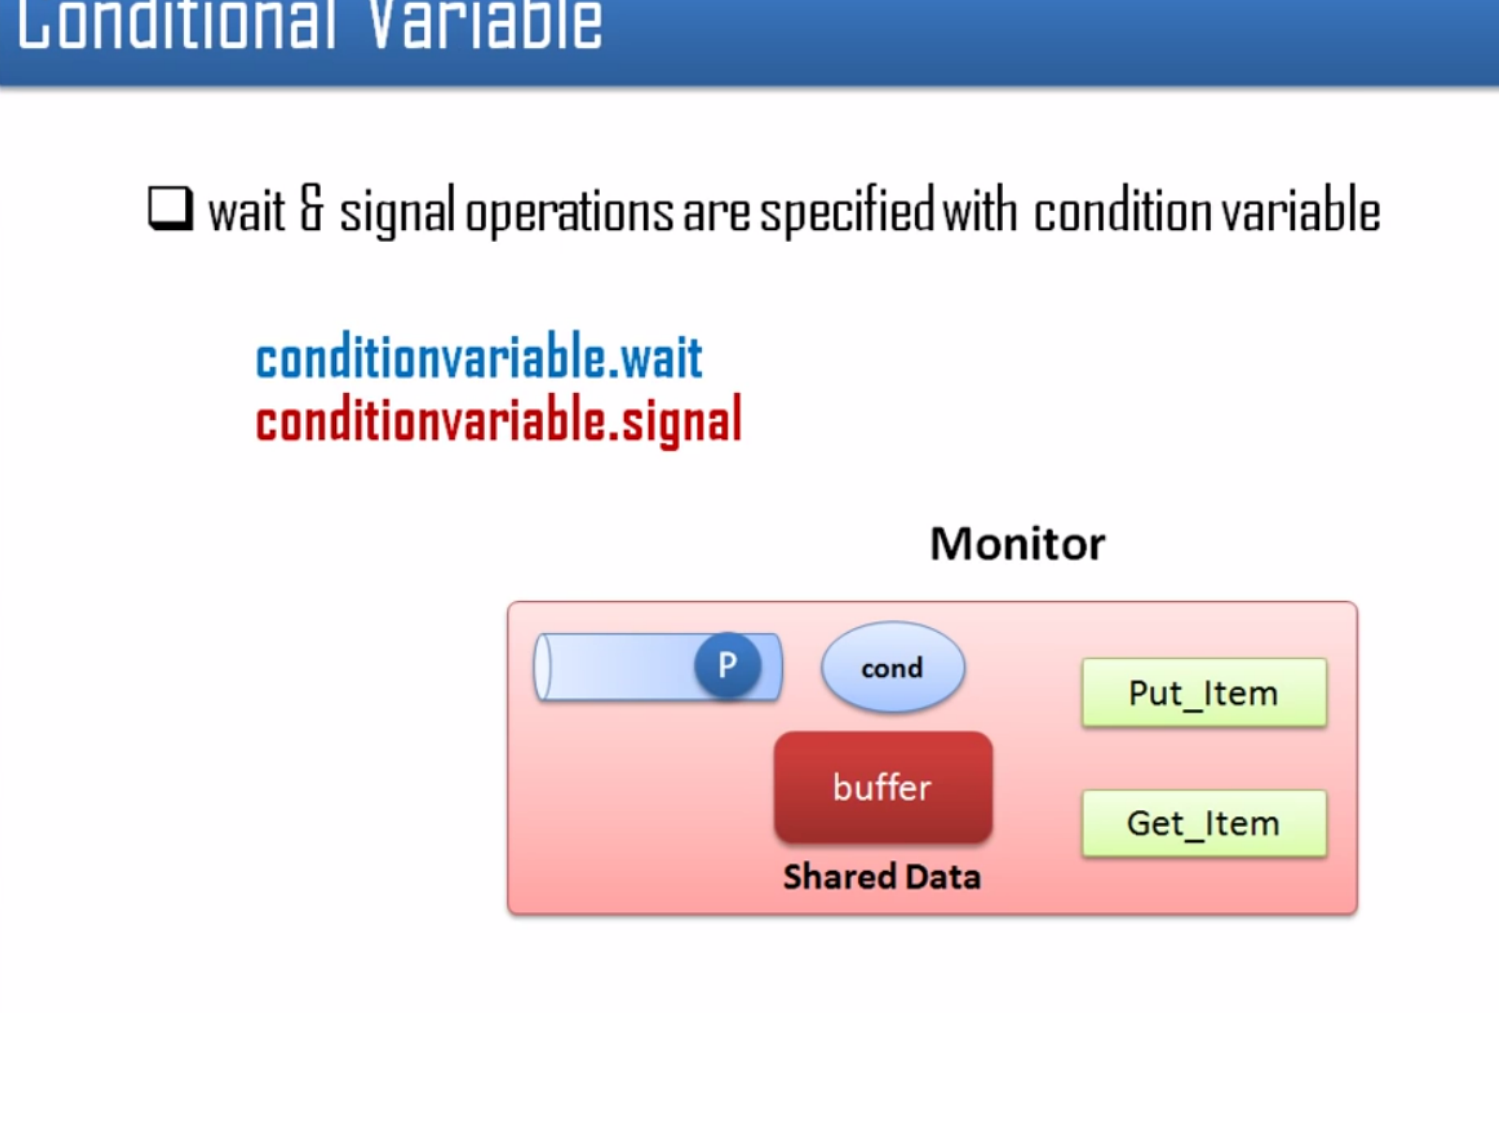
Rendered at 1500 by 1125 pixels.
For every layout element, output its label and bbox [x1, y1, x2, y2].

picture [0, 0, 1499, 1013]
